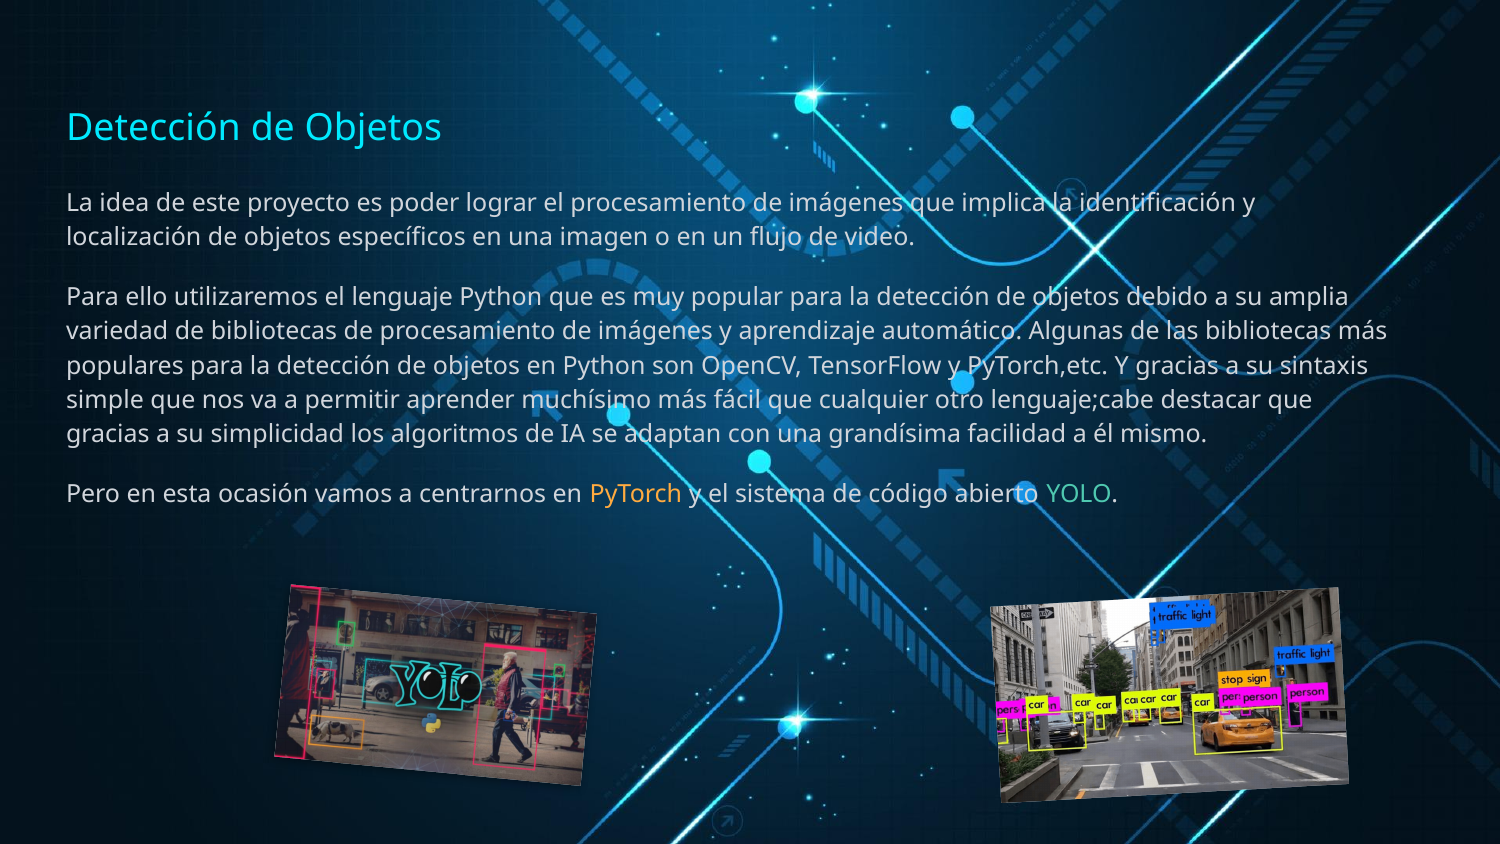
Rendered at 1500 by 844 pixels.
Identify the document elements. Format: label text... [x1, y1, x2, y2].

title Detección de Objetos [51, 72, 1449, 167]
list La idea de este proyecto es poder lograr el procesamiento de imágenes que implica la identificación y localización de objetos específicos en una imagen o en un flujo de video. Para ello utilizaremos el lenguaje Python que es muy popular para la detección de objetos debido a su amplia variedad de bibliotecas de procesamiento de imágenes y aprendizaje automático. Algunas de las bibliotecas más populares para la detección de objetos en Python son OpenCV, TensorFlow y PyTorch,etc. Y gracias a su sintaxis simple que nos va a permitir aprender muchísimo más fácil que cualquier otro lenguaje;cabe destacar que gracias a su simplicidad los algoritmos de IA se adaptan con una grandísima facilidad a él mismo. Pero en esta ocasión vamos a centrarnos en PyTorch y el sistema de código abierto YOLO. [51, 166, 1408, 585]
picture [0, 0, 1500, 844]
